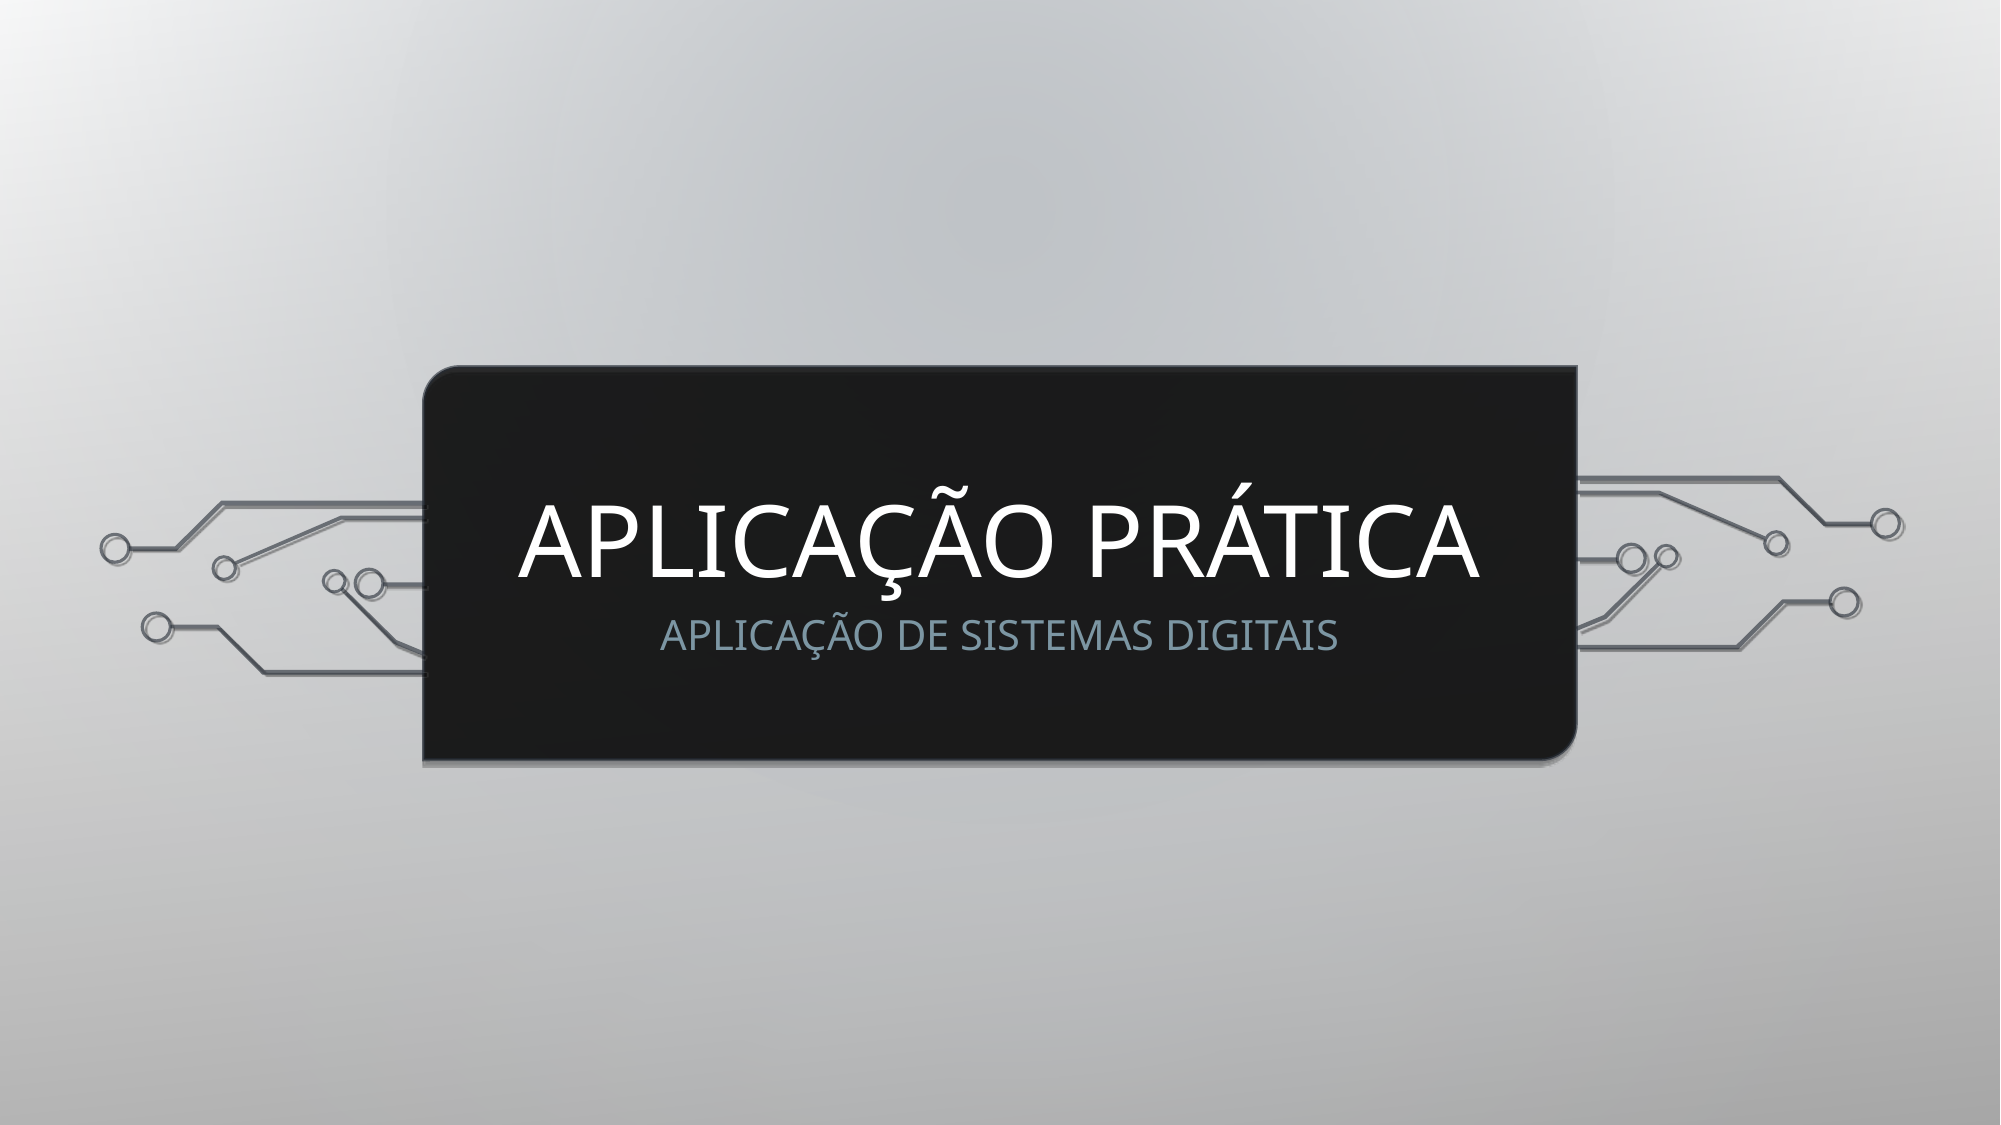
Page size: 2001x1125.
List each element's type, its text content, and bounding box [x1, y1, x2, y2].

text_box [99, 366, 1901, 760]
title APLICAÇÃO PRÁTICA [437, 381, 1563, 590]
list APLICAÇÃO DE SISTEMAS DIGITAIS [437, 590, 1563, 748]
picture [0, 0, 2000, 1125]
